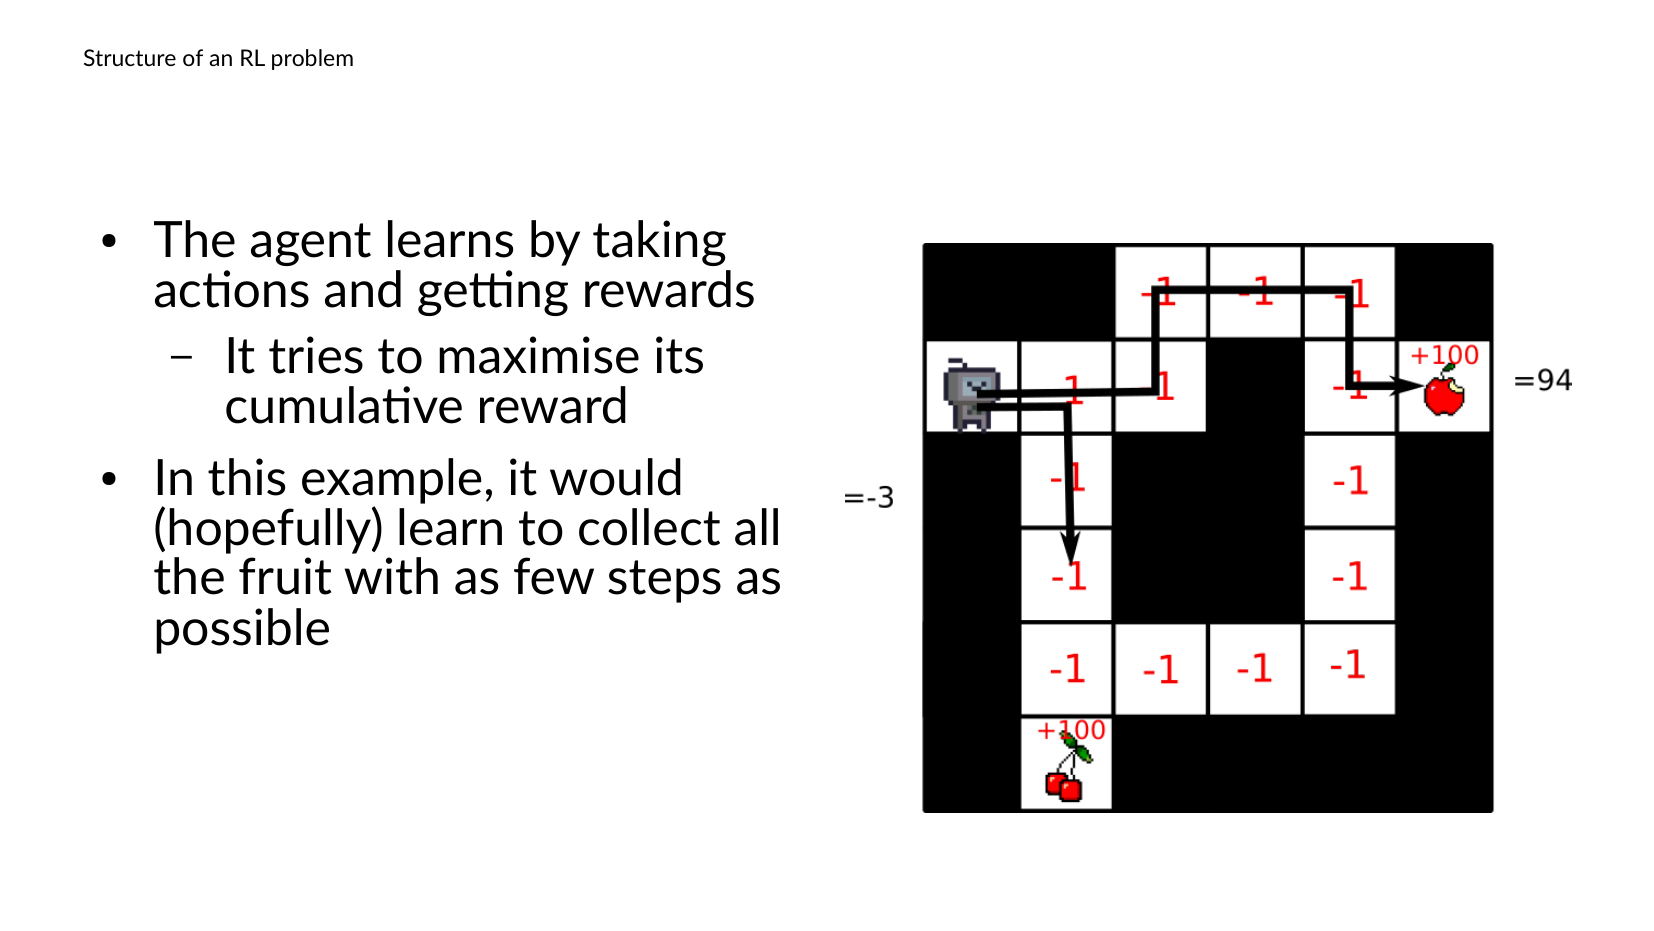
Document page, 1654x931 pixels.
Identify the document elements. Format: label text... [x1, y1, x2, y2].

picture [845, 216, 1572, 839]
title Structure of an RL problem [83, 0, 1571, 119]
list The agent learns by taking actions and getting rewards It tries to maximise its cumulative reward In this example, it would (hopefully) learn to collect all the fruit with as few steps as possible [82, 217, 809, 839]
